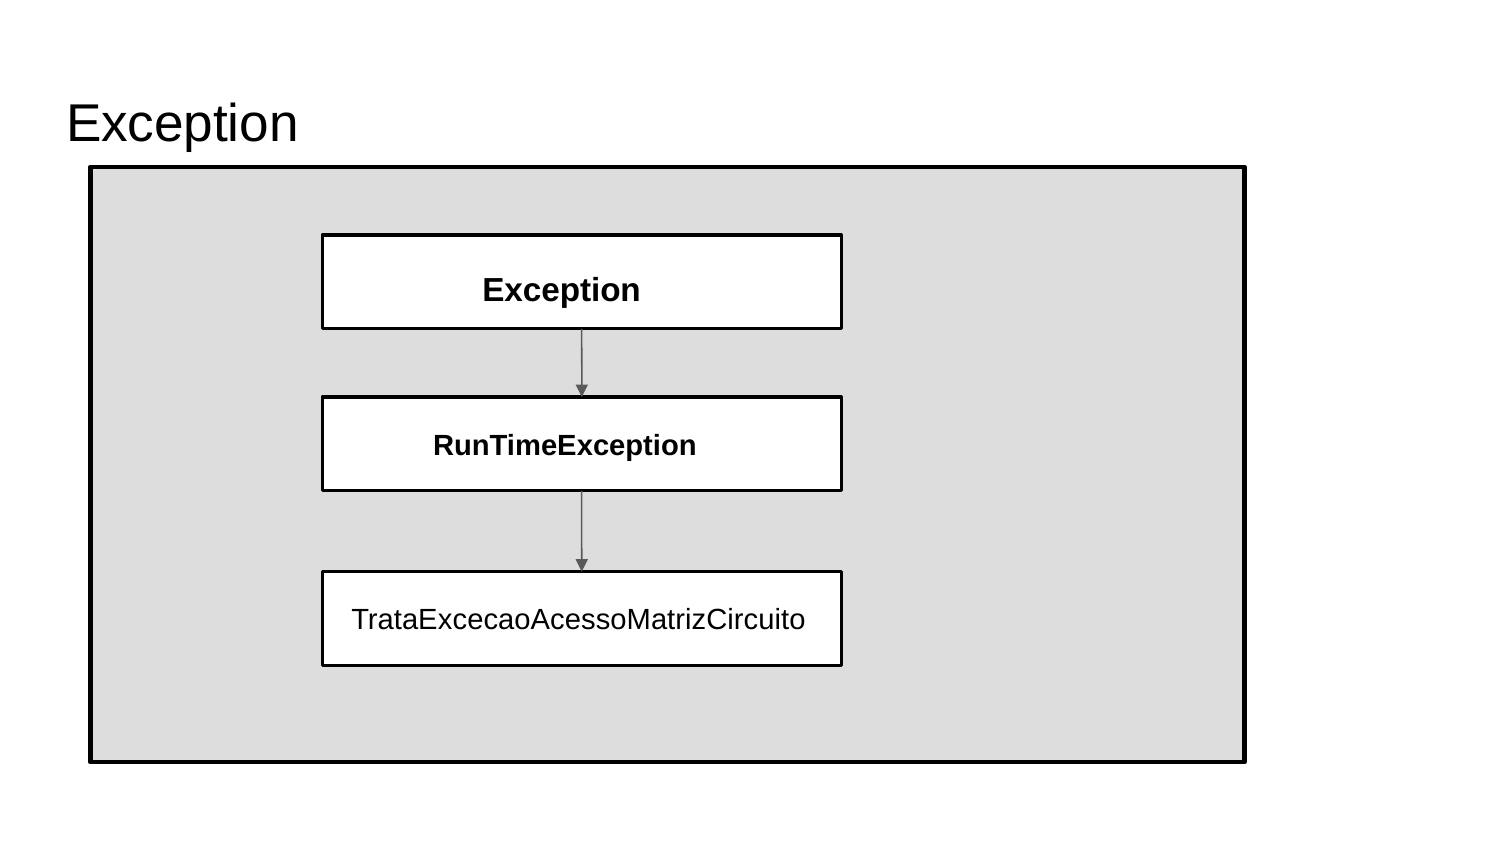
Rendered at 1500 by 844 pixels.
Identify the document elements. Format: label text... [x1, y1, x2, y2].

text_box RunTimeException [418, 411, 746, 477]
title Exception [51, 72, 1449, 167]
text_box [90, 166, 1245, 763]
text_box Exception [467, 253, 697, 324]
text_box TrataExcecaoAcessoMatrizCircuito [336, 585, 929, 651]
